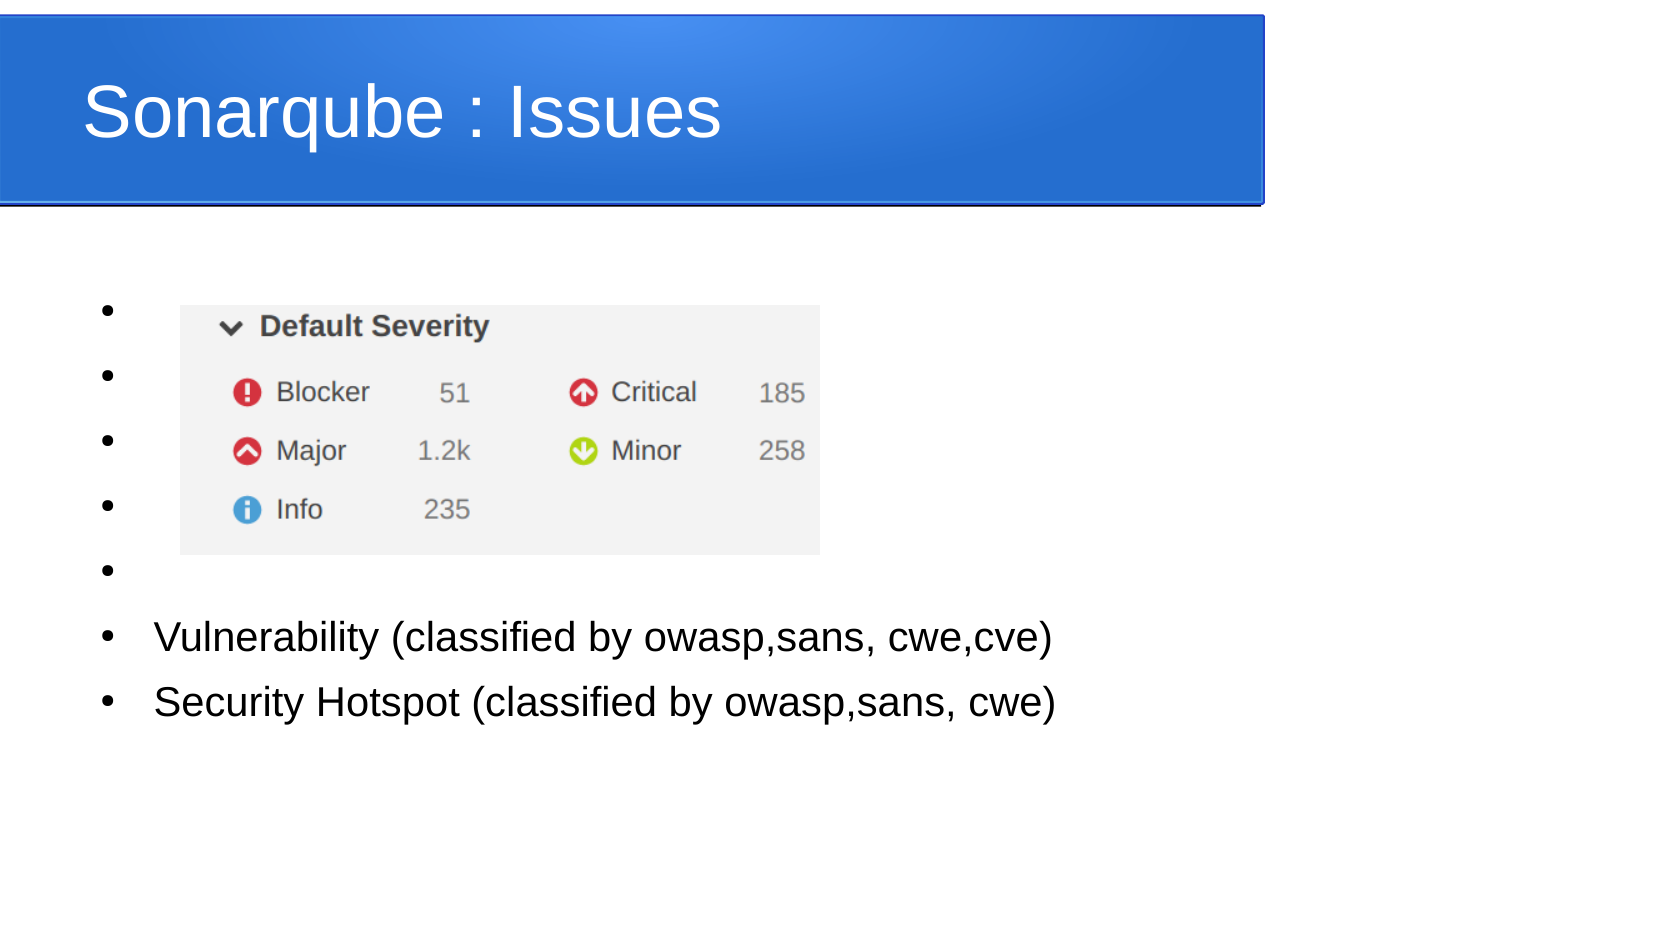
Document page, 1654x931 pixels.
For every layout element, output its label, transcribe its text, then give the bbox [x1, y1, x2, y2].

picture [180, 305, 820, 556]
title Sonarqube : Issues [82, 35, 1235, 189]
list Vulnerability (classified by owasp,sans, cwe,cve) Security Hotspot (classified by owasp,sans, cwe) [82, 224, 1571, 764]
